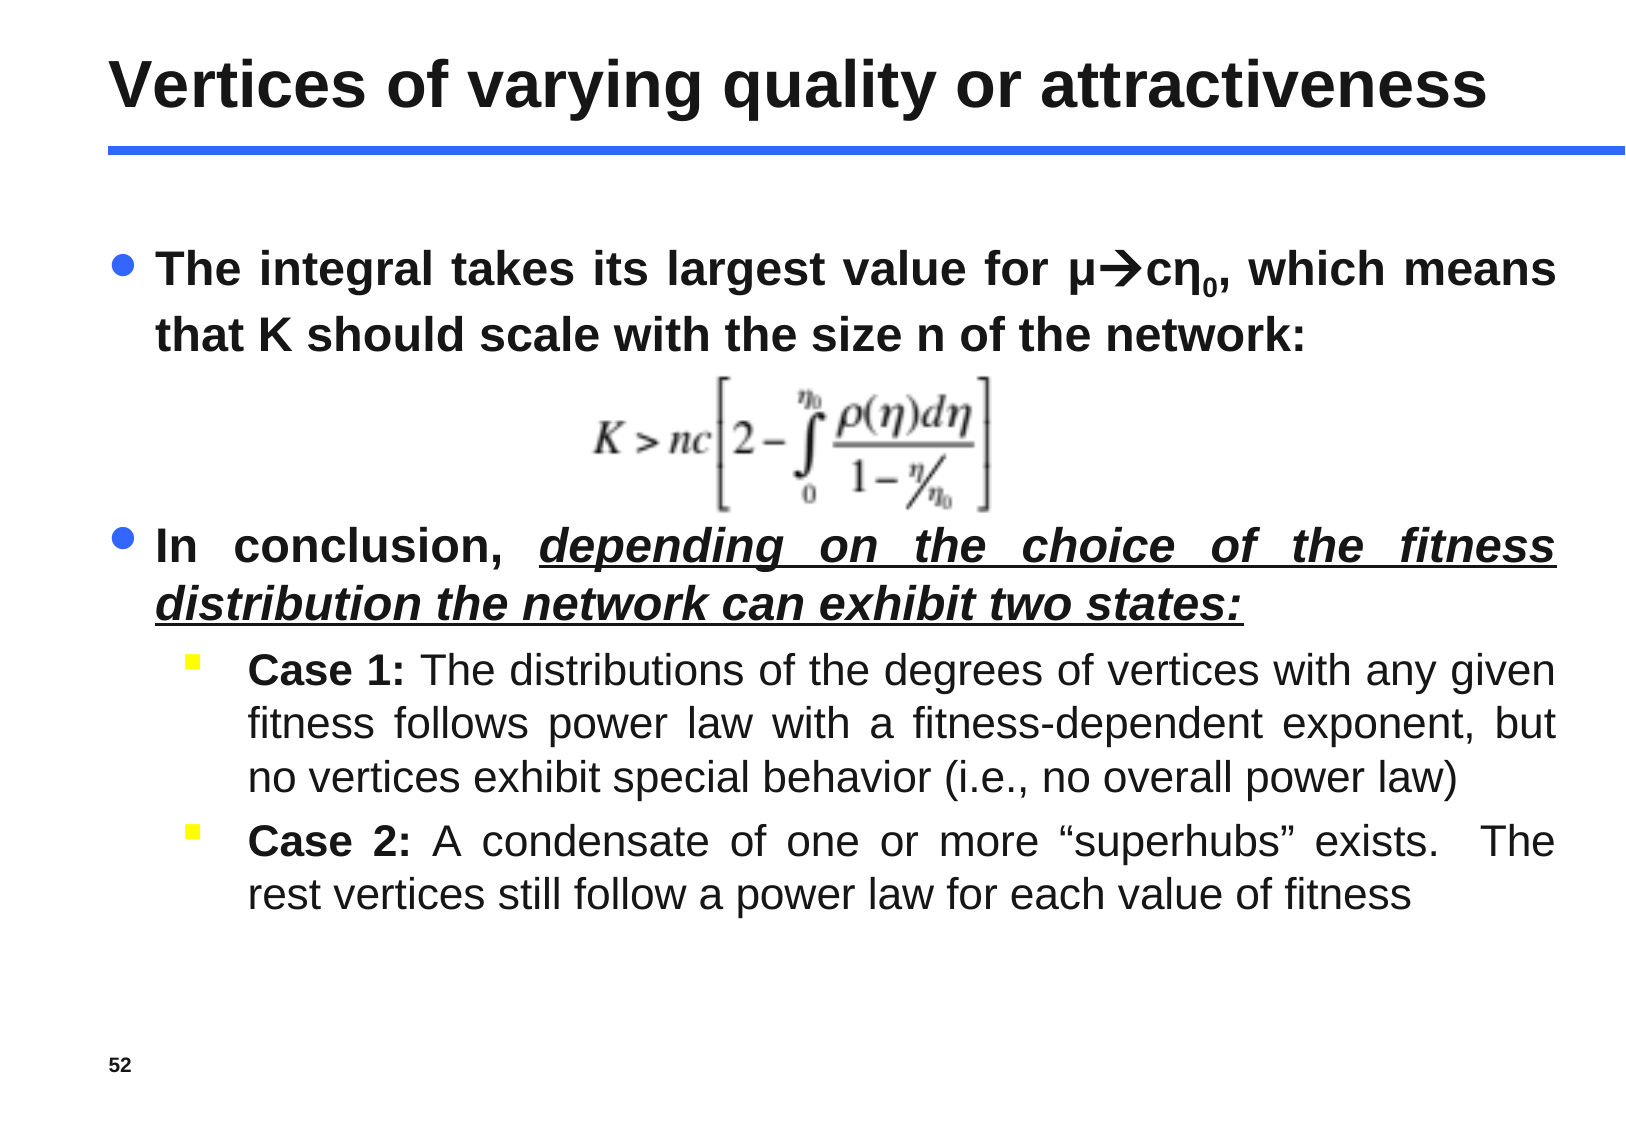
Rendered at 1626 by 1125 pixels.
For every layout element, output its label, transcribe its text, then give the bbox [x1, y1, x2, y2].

title Vertices of varying quality or attractiveness [108, 30, 1558, 131]
text_box <number> [108, 1051, 188, 1077]
chart [587, 366, 993, 516]
list The integral takes its largest value for μcη0, which means that K should scale with the size n of the network: In conclusion, depending on the choice of the fitness distribution the network can exhibit two states: Case 1: The distributions of the degrees of vertices with any given fitness follows power law with a fitness-dependent exponent, but no vertices exhibit special behavior (i.e., no overall power law) Case 2: A condensate of one or more “superhubs” exists. The rest vertices still follow a power law for each value of fitness [108, 237, 1558, 975]
